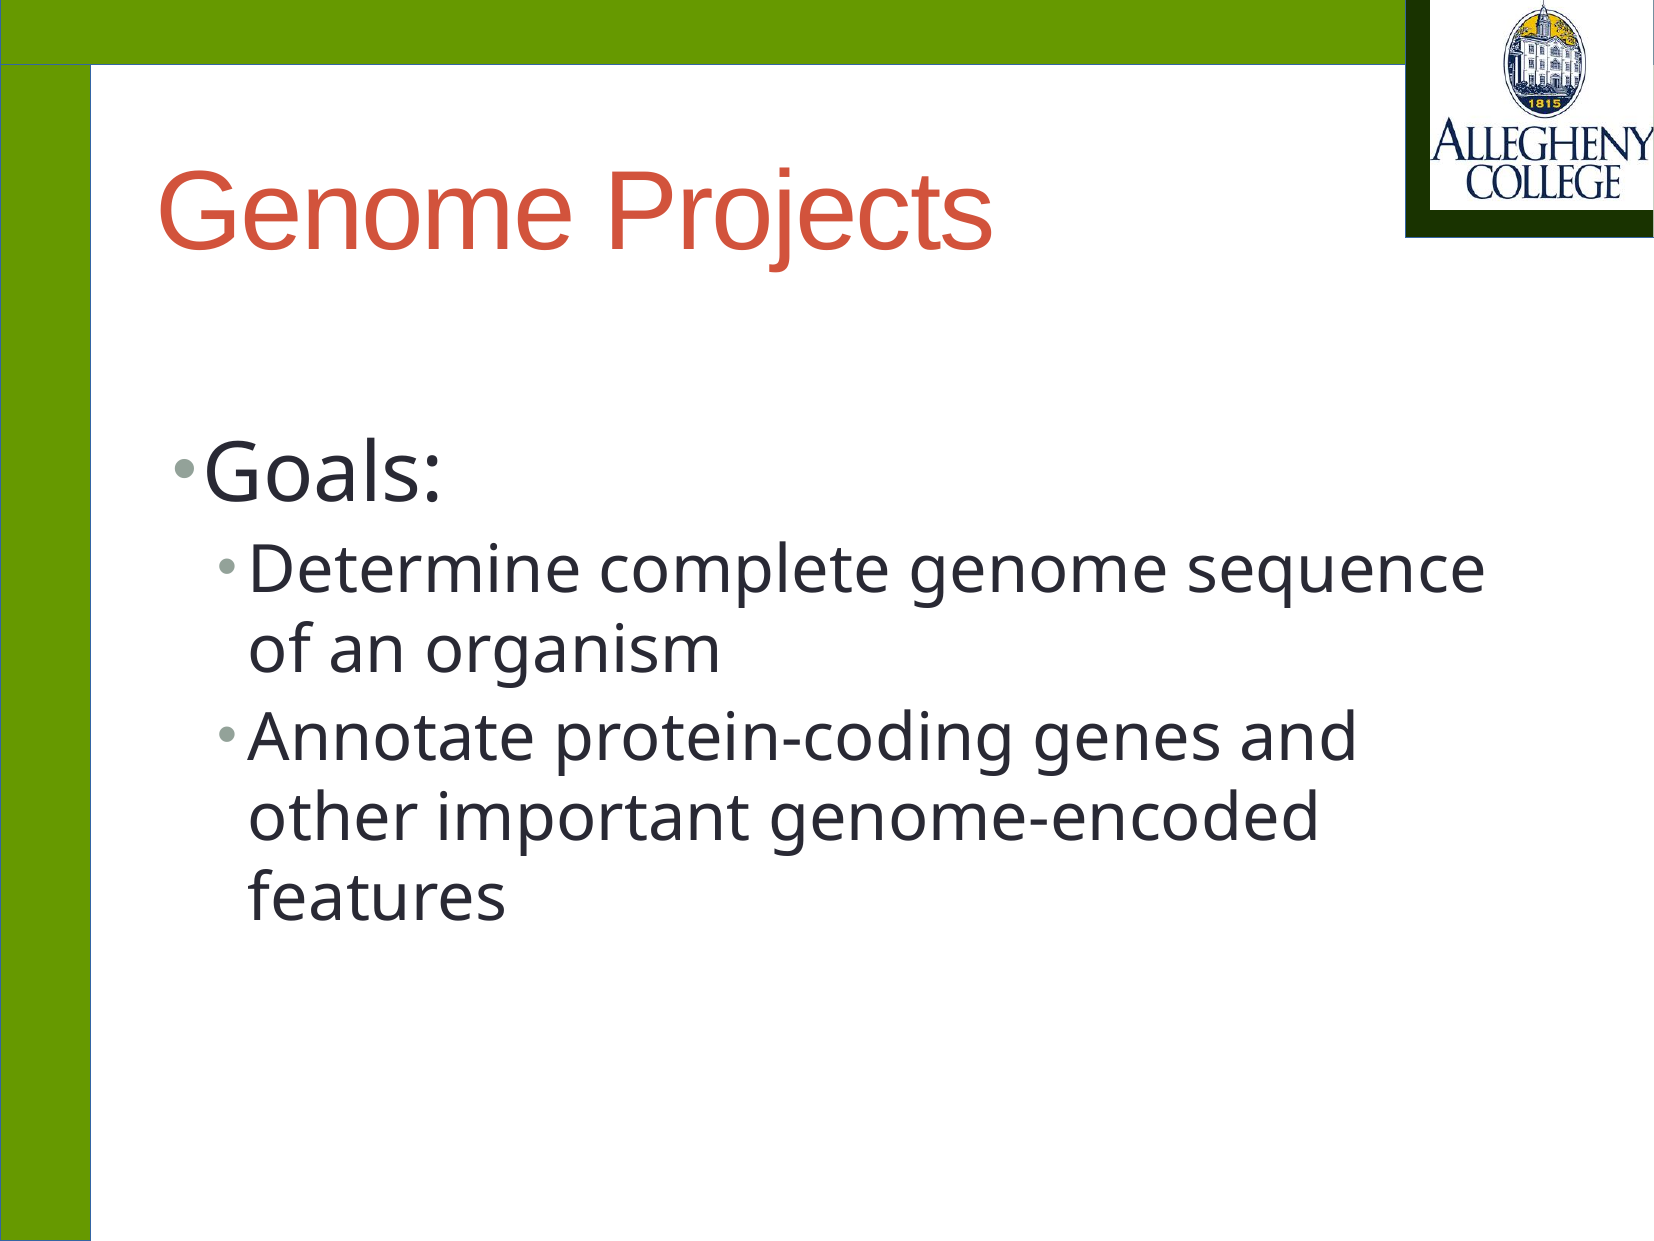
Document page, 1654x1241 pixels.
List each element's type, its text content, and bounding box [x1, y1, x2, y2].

picture [1430, 0, 1654, 210]
text_box [1490, 210, 1654, 238]
text_box [0, 0, 1430, 1241]
list Goals: Determine complete genome sequence of an organism Annotate protein-coding genes and other important genome-encoded features [157, 410, 1508, 930]
title Genome Projects [140, 123, 1490, 286]
